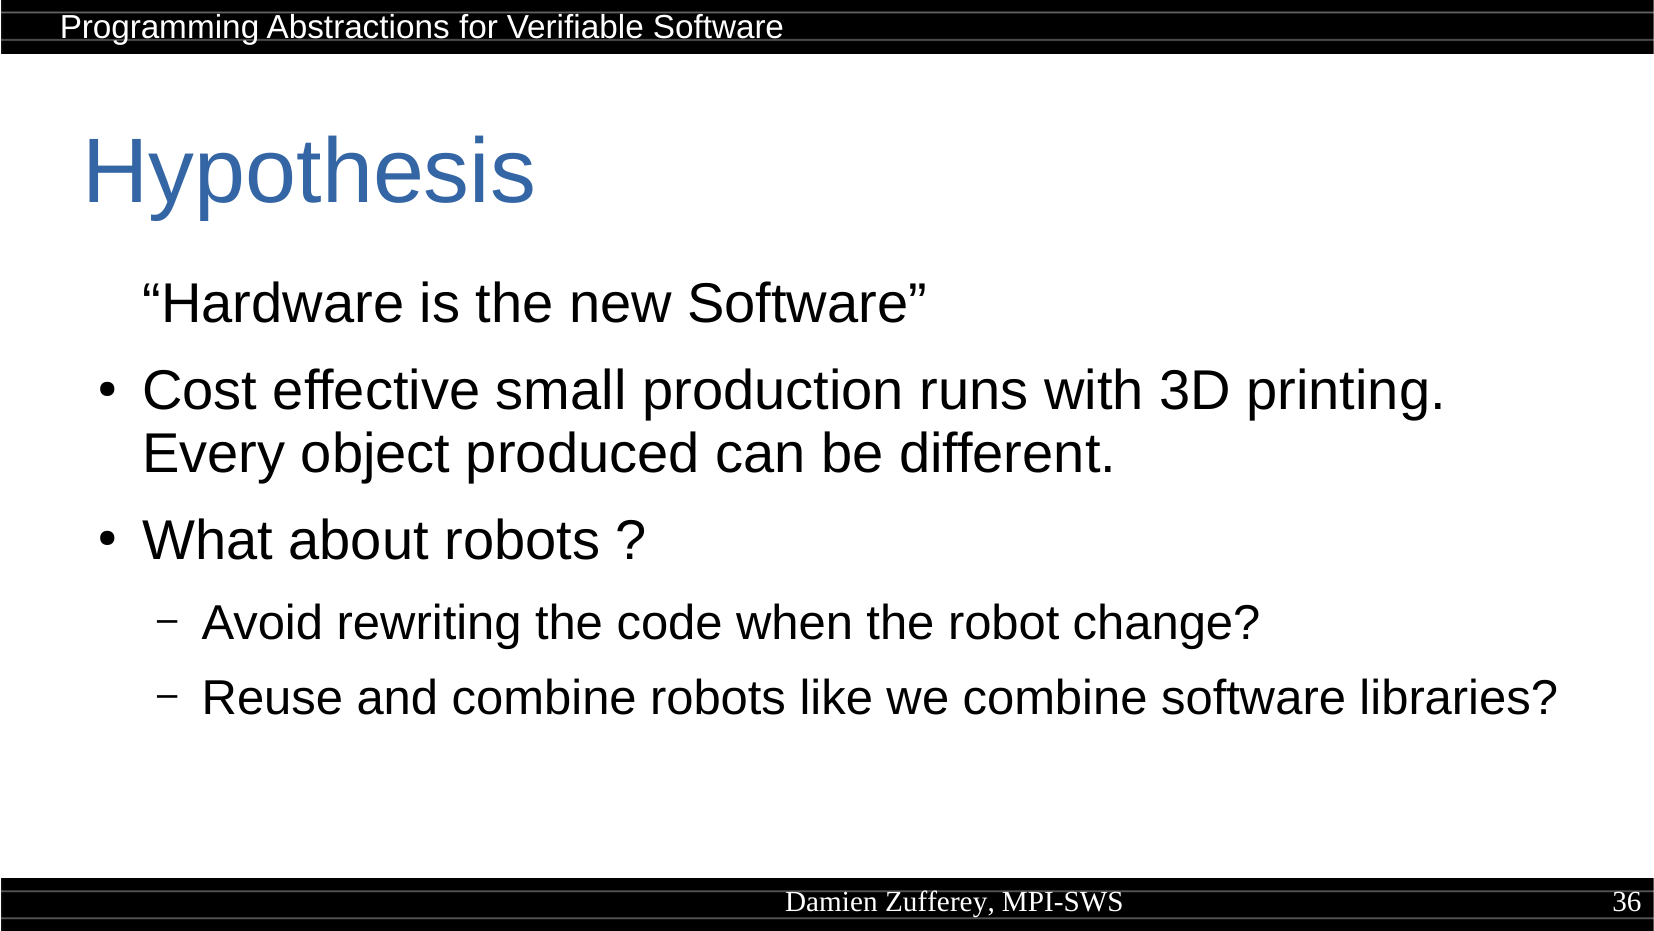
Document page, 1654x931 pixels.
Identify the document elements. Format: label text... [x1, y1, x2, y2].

list “Hardware is the new Software” Cost effective small production runs with 3D printing. Every object produced can be different. What about robots ? Avoid rewriting the code when the robot change? Reuse and combine robots like we combine software libraries? [82, 271, 1571, 758]
picture [1, 878, 1654, 931]
picture [1, 0, 1654, 54]
title Hypothesis [82, 92, 1571, 249]
